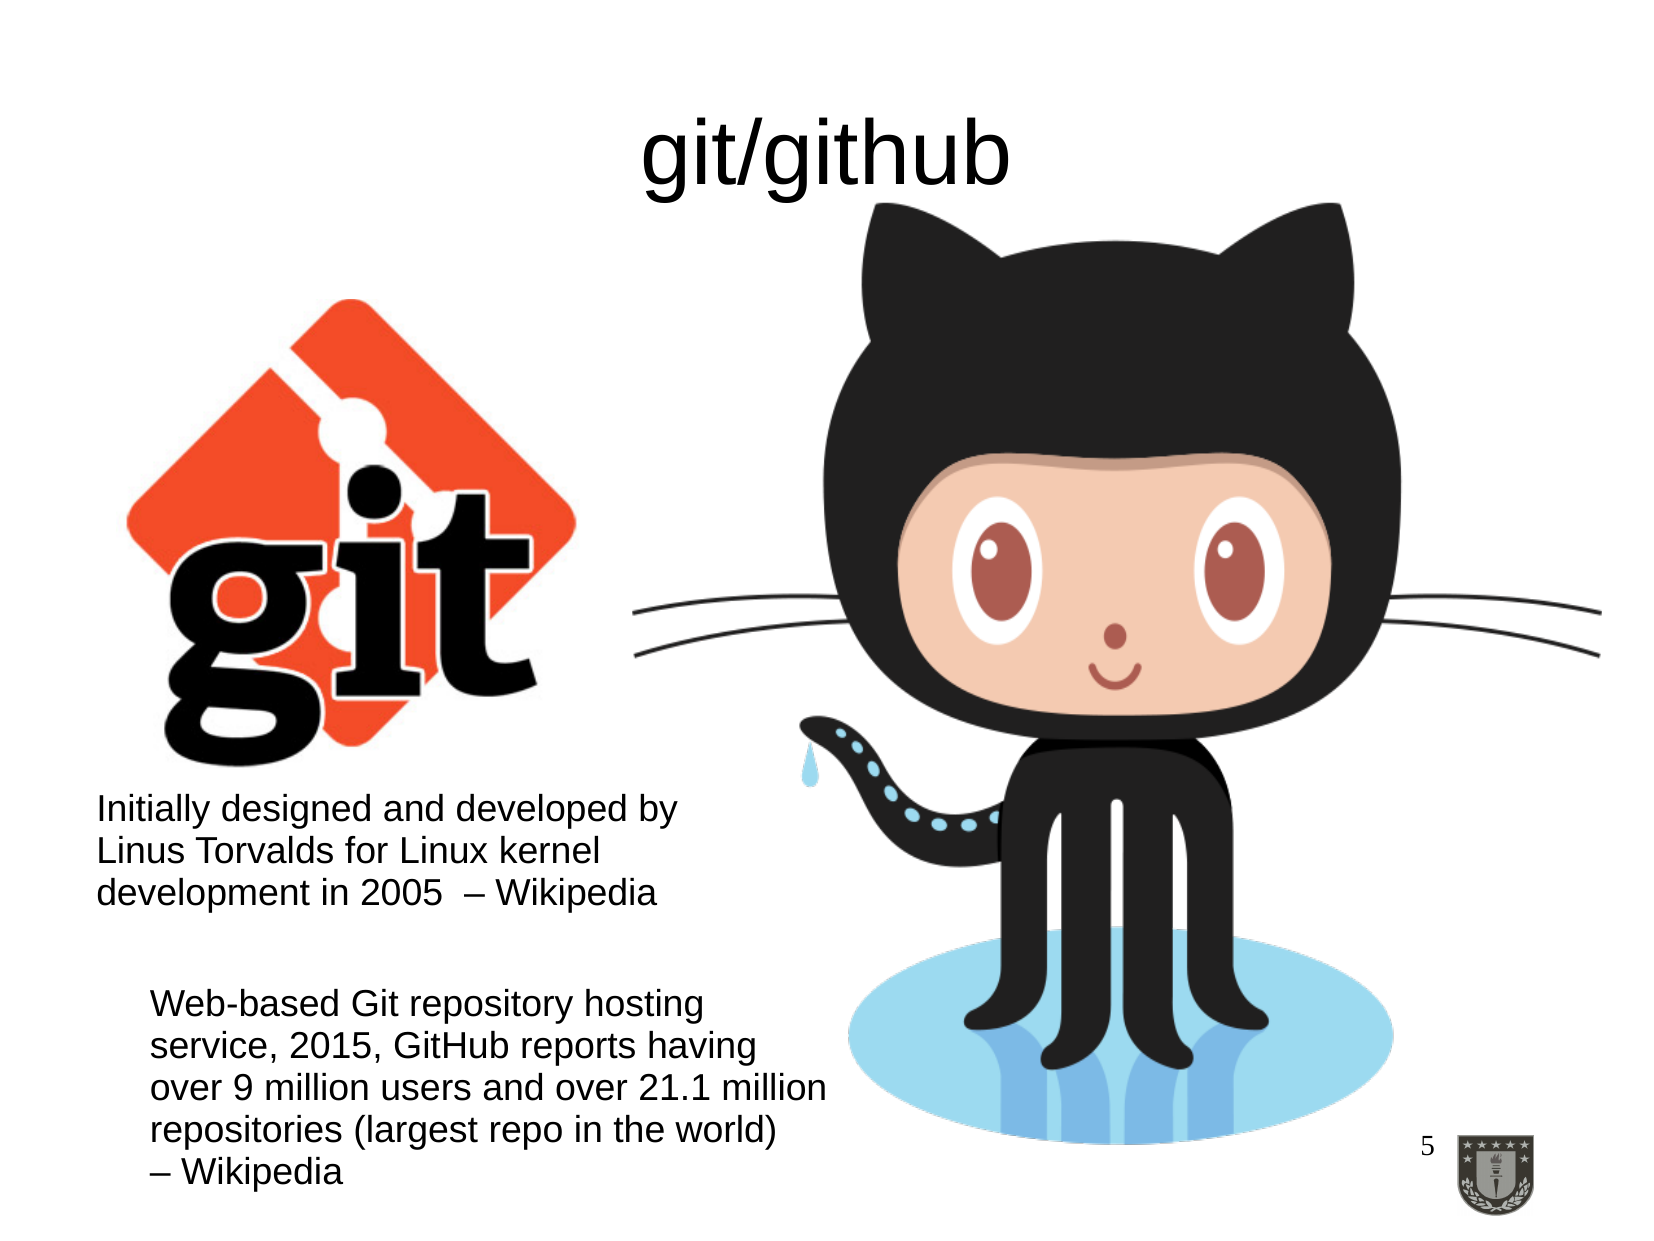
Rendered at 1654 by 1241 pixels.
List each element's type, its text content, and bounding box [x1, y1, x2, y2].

picture [116, 299, 586, 769]
text_box Web-based Git repository hosting service, 2015, GitHub reports having over 9 million users and over 21.1 million repositories (largest repo in the world) – Wikipedia [135, 975, 849, 1200]
text_box Initially designed and developed by Linus Torvalds for Linux kernel development in 2005 – Wikipedia [81, 780, 751, 955]
picture [600, 184, 1637, 1216]
title git/github [82, 49, 1571, 257]
